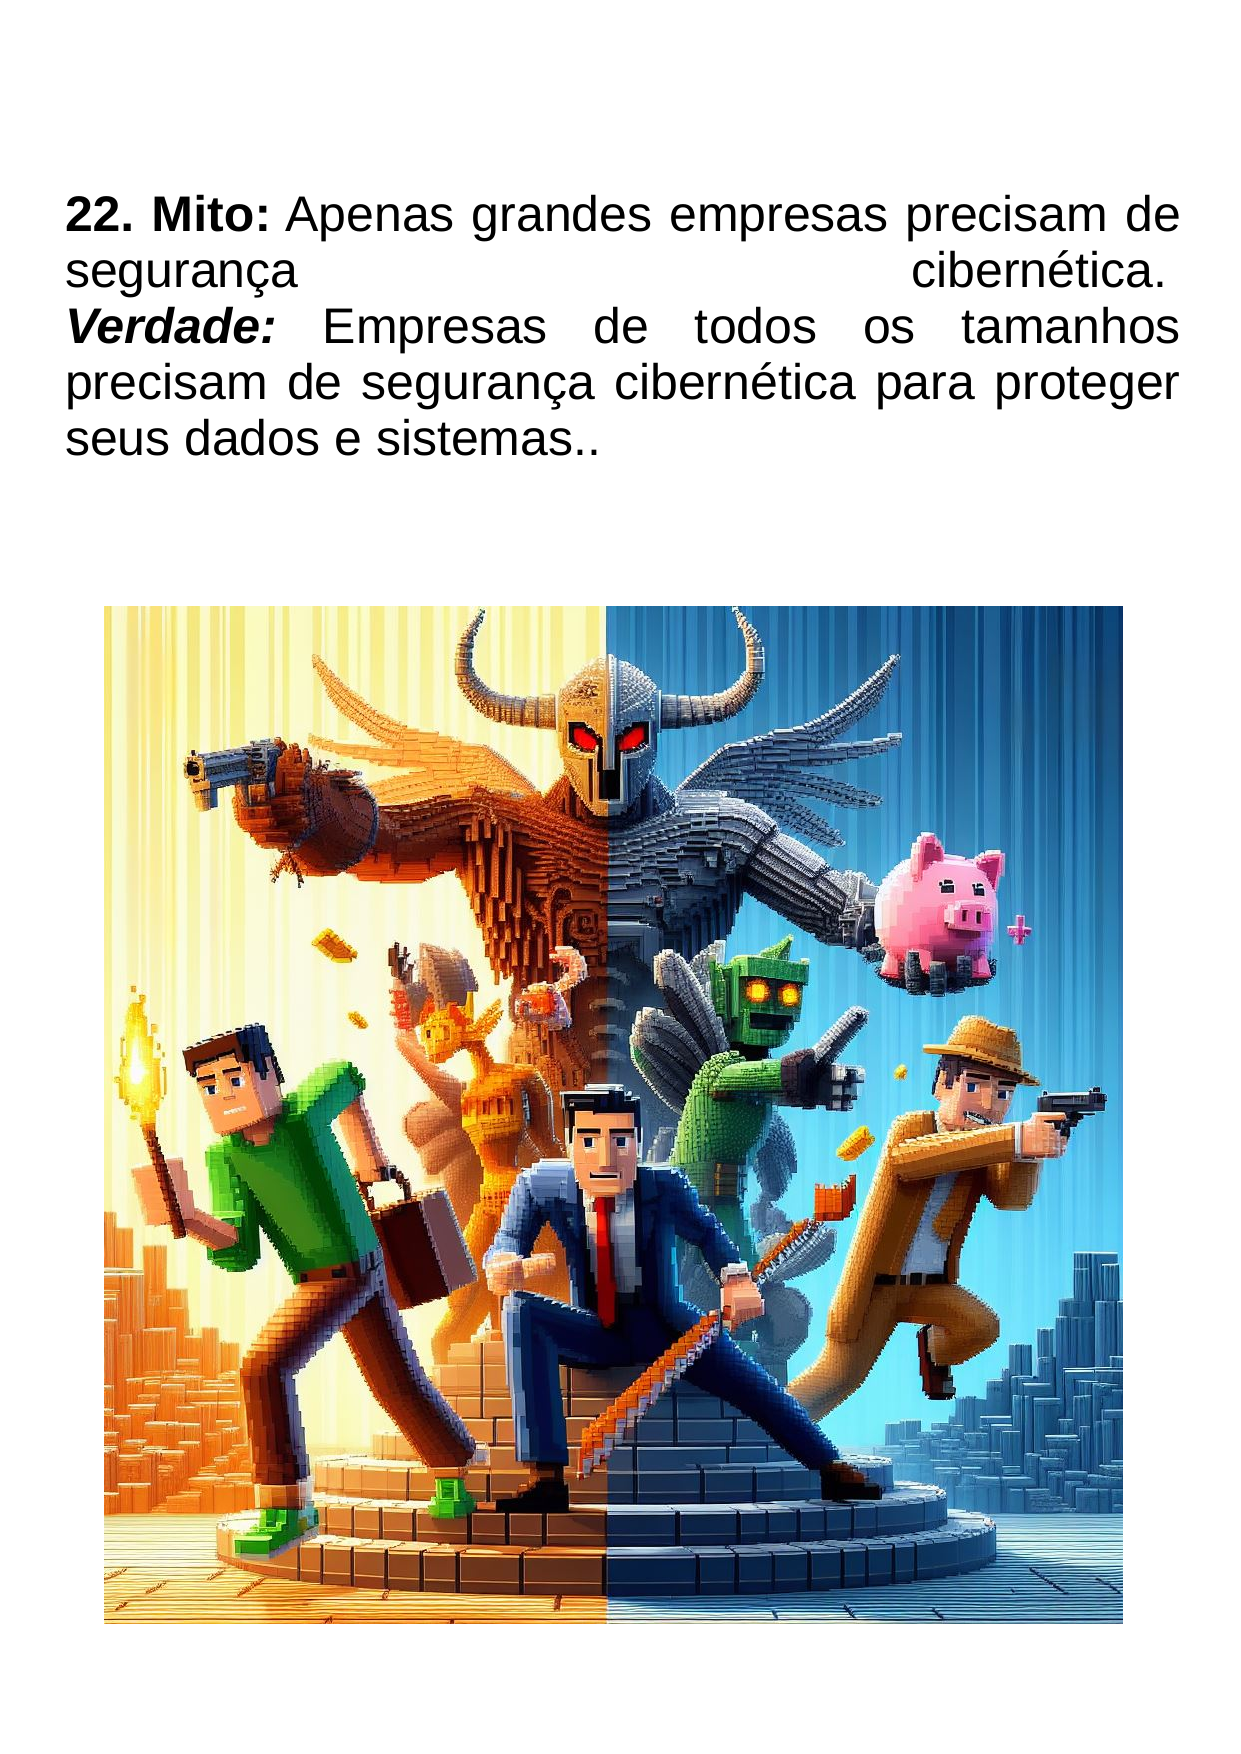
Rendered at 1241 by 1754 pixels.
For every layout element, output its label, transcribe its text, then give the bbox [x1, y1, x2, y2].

picture [104, 606, 1123, 1625]
title 22. Mito: Apenas grandes empresas precisam de segurança cibernética. Verdade: Empresas de todos os tamanhos precisam de segurança cibernética para proteger seus dados e sistemas.. [65, 158, 1182, 494]
